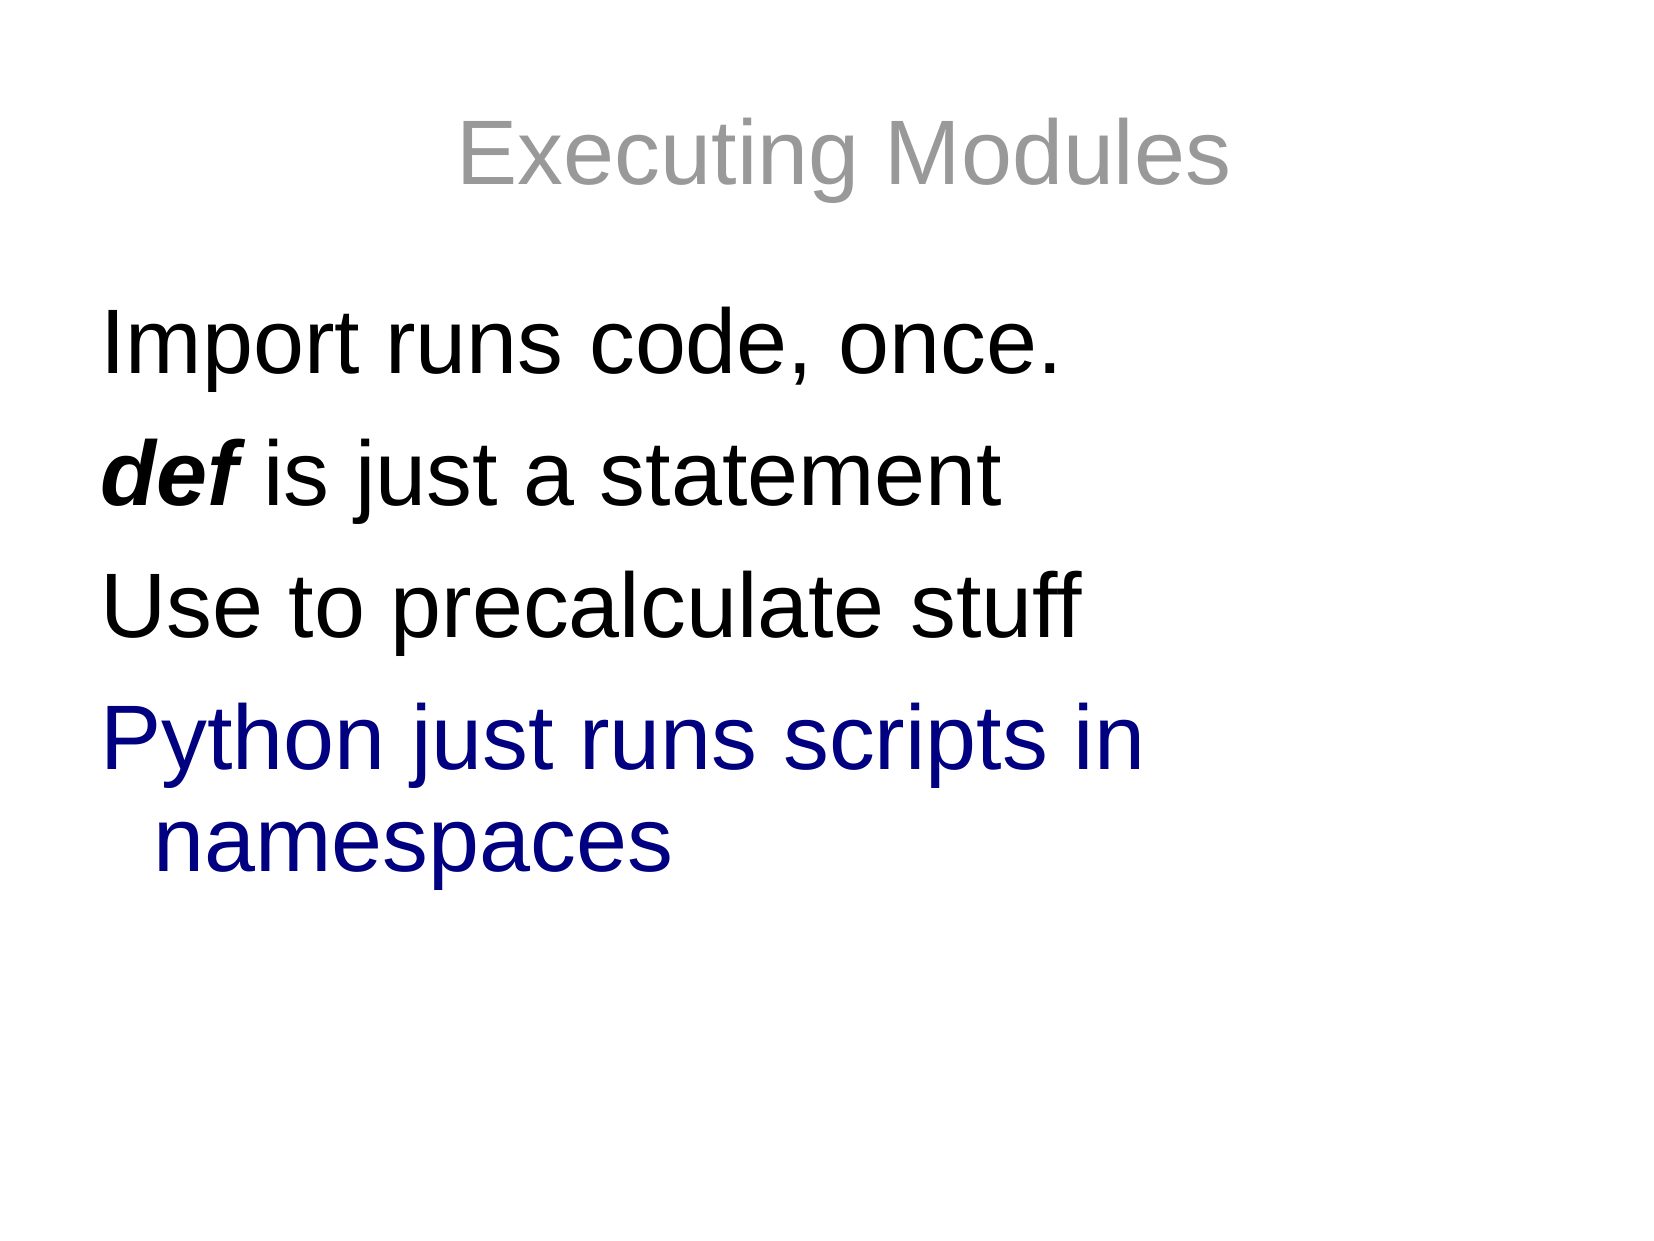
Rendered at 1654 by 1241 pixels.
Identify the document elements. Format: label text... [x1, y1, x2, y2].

list Import runs code, once. def is just a statement Use to precalculate stuff Python just runs scripts in namespaces [82, 290, 1571, 1094]
title Executing Modules [82, 49, 1571, 257]
